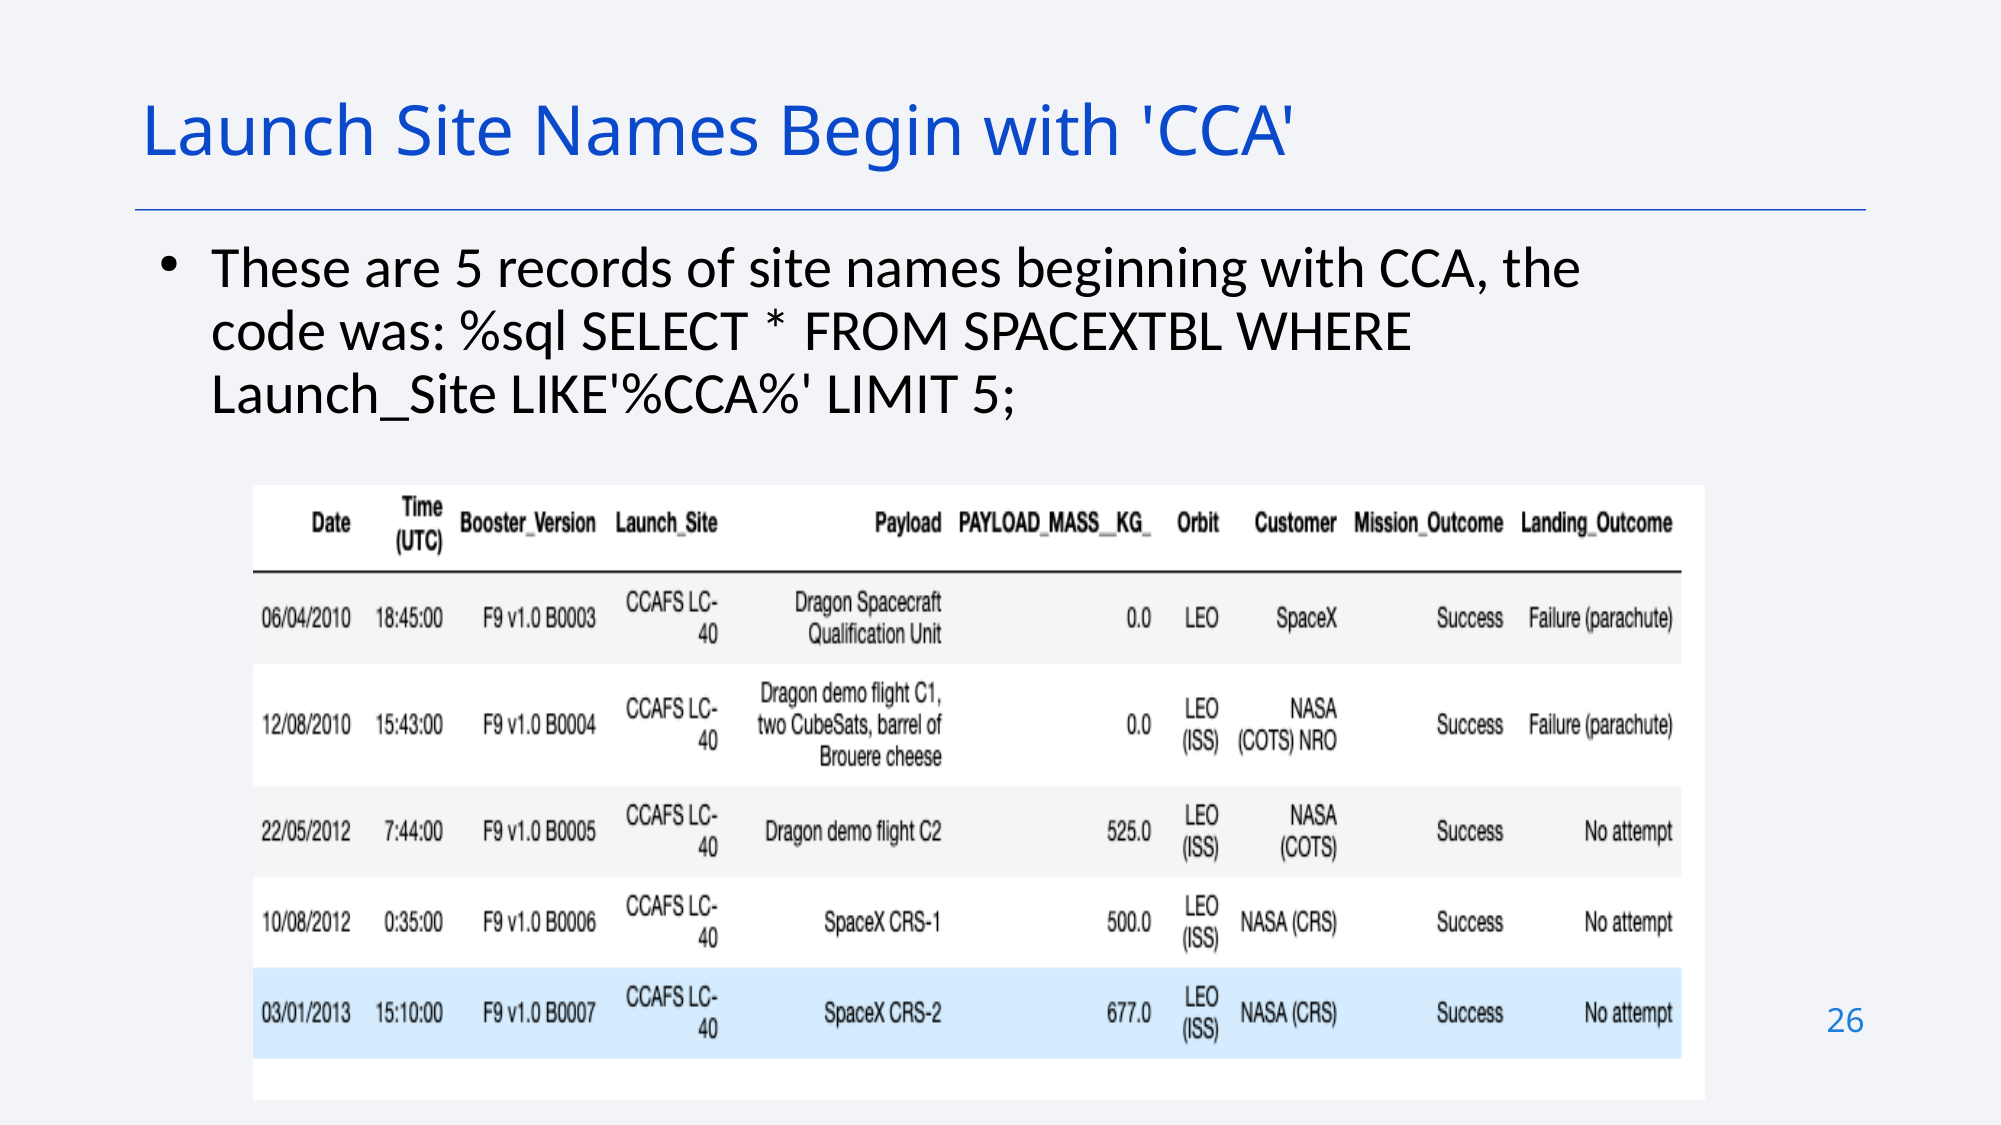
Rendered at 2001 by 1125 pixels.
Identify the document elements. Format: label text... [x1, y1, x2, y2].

text_box Launch Site Names Begin with 'CCA' [126, 88, 1852, 179]
list These are 5 records of site names beginning with CCA, the code was: %sql SELECT * FROM SPACEXTBL WHERE Launch_Site LIKE'%CCA%' LIMIT 5; [126, 229, 1725, 944]
picture [0, 0, 2001, 1125]
